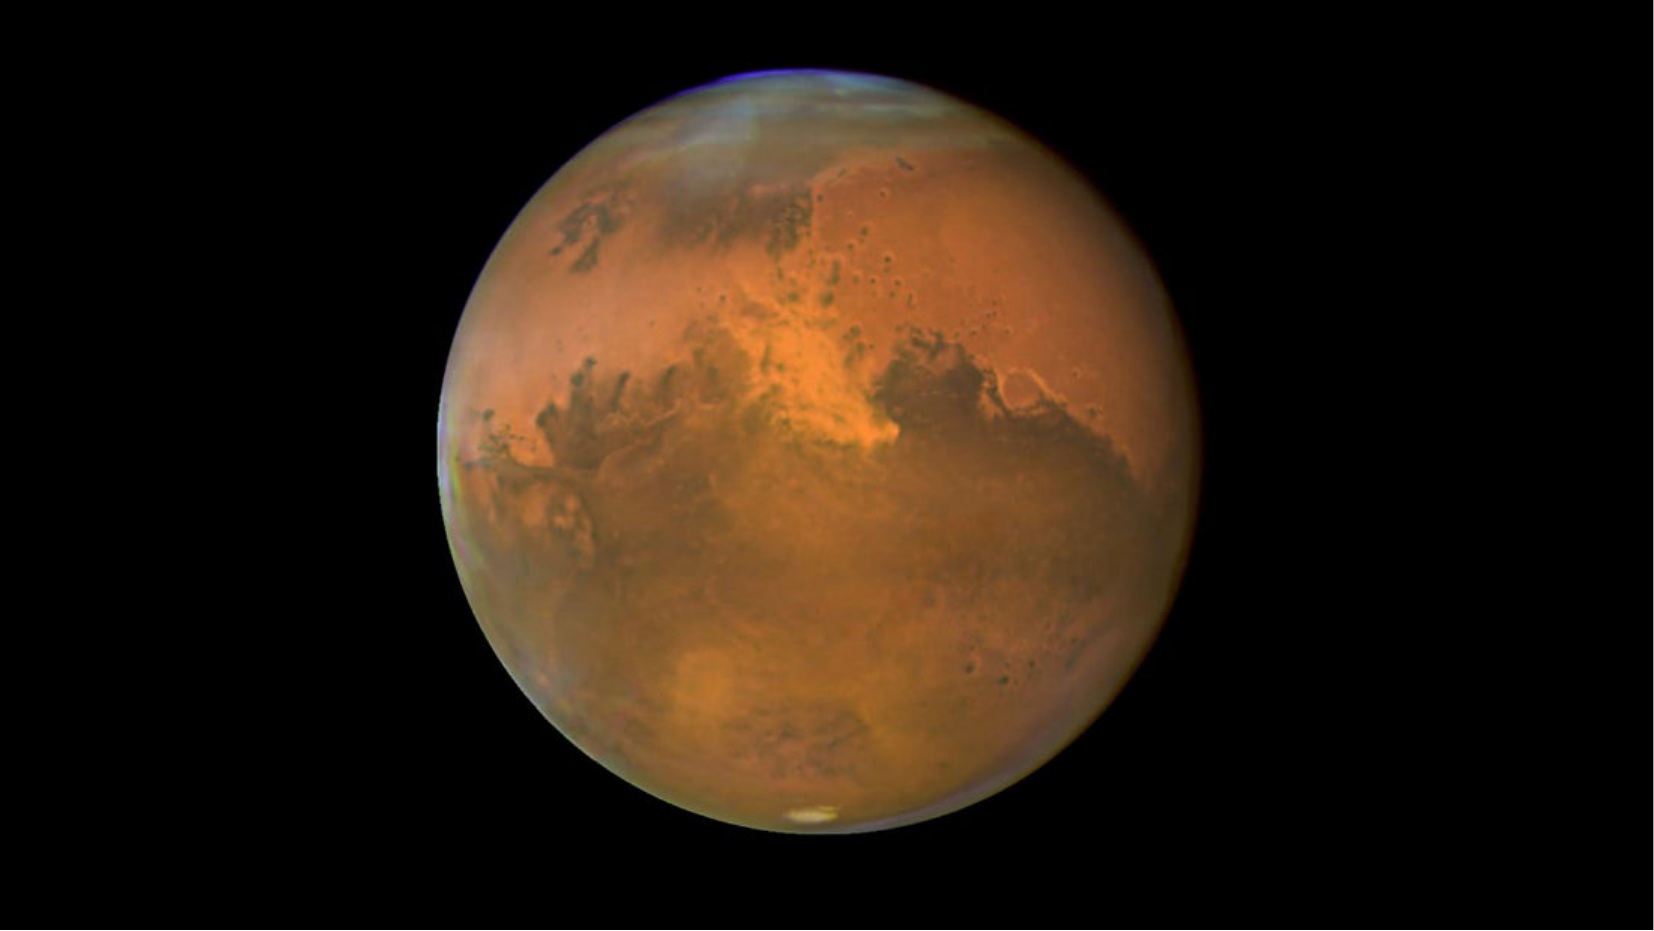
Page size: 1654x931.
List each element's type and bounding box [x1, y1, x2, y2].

picture [372, 0, 1273, 901]
